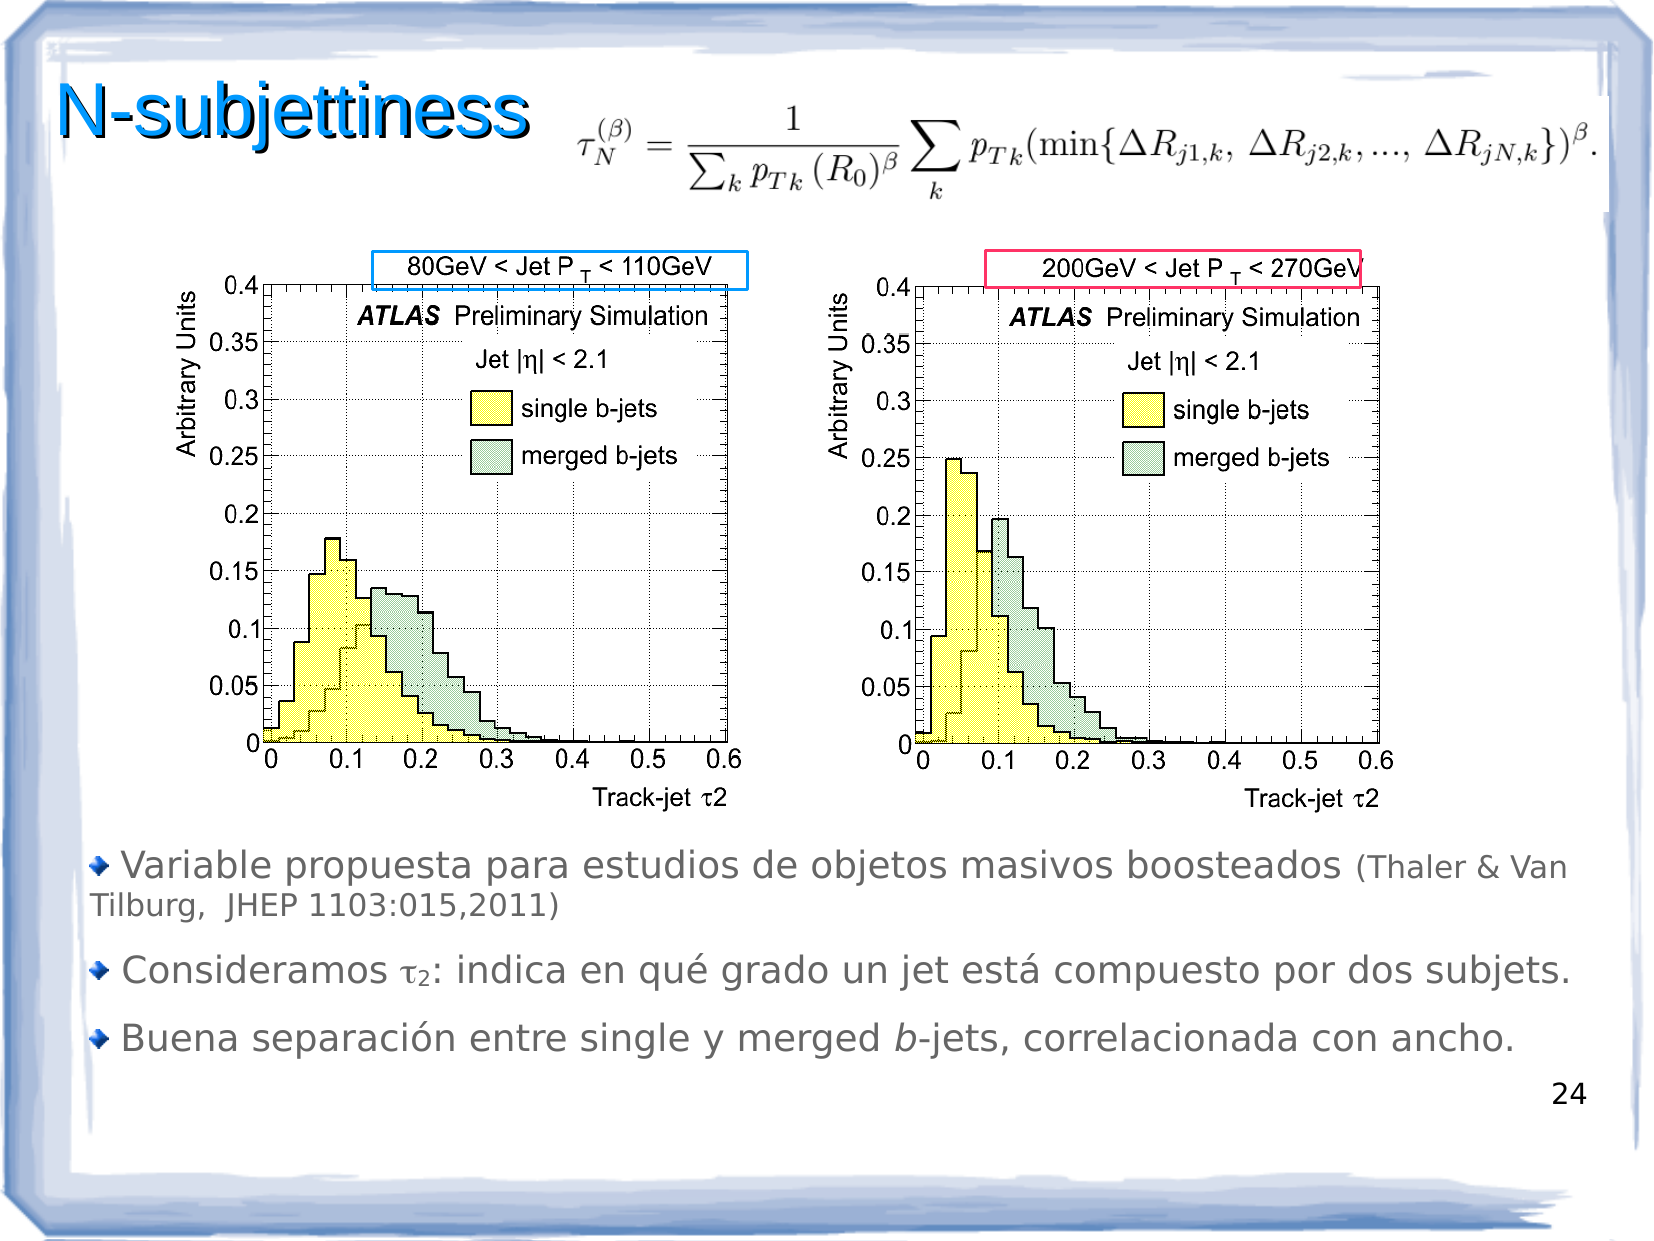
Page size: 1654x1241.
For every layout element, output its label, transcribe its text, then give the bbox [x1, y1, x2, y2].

text_box Variable propuesta para estudios de objetos masivos boosteados (Thaler & Van Tilburg, JHEP 1103:015,2011) Consideramos t2: indica en qué grado un jet está compuesto por dos subjets. Buena separación entre single y merged b-jets, correlacionada con ancho. [75, 836, 1651, 1084]
title N-subjettiness [54, 36, 1438, 183]
picture [0, 0, 1654, 1241]
